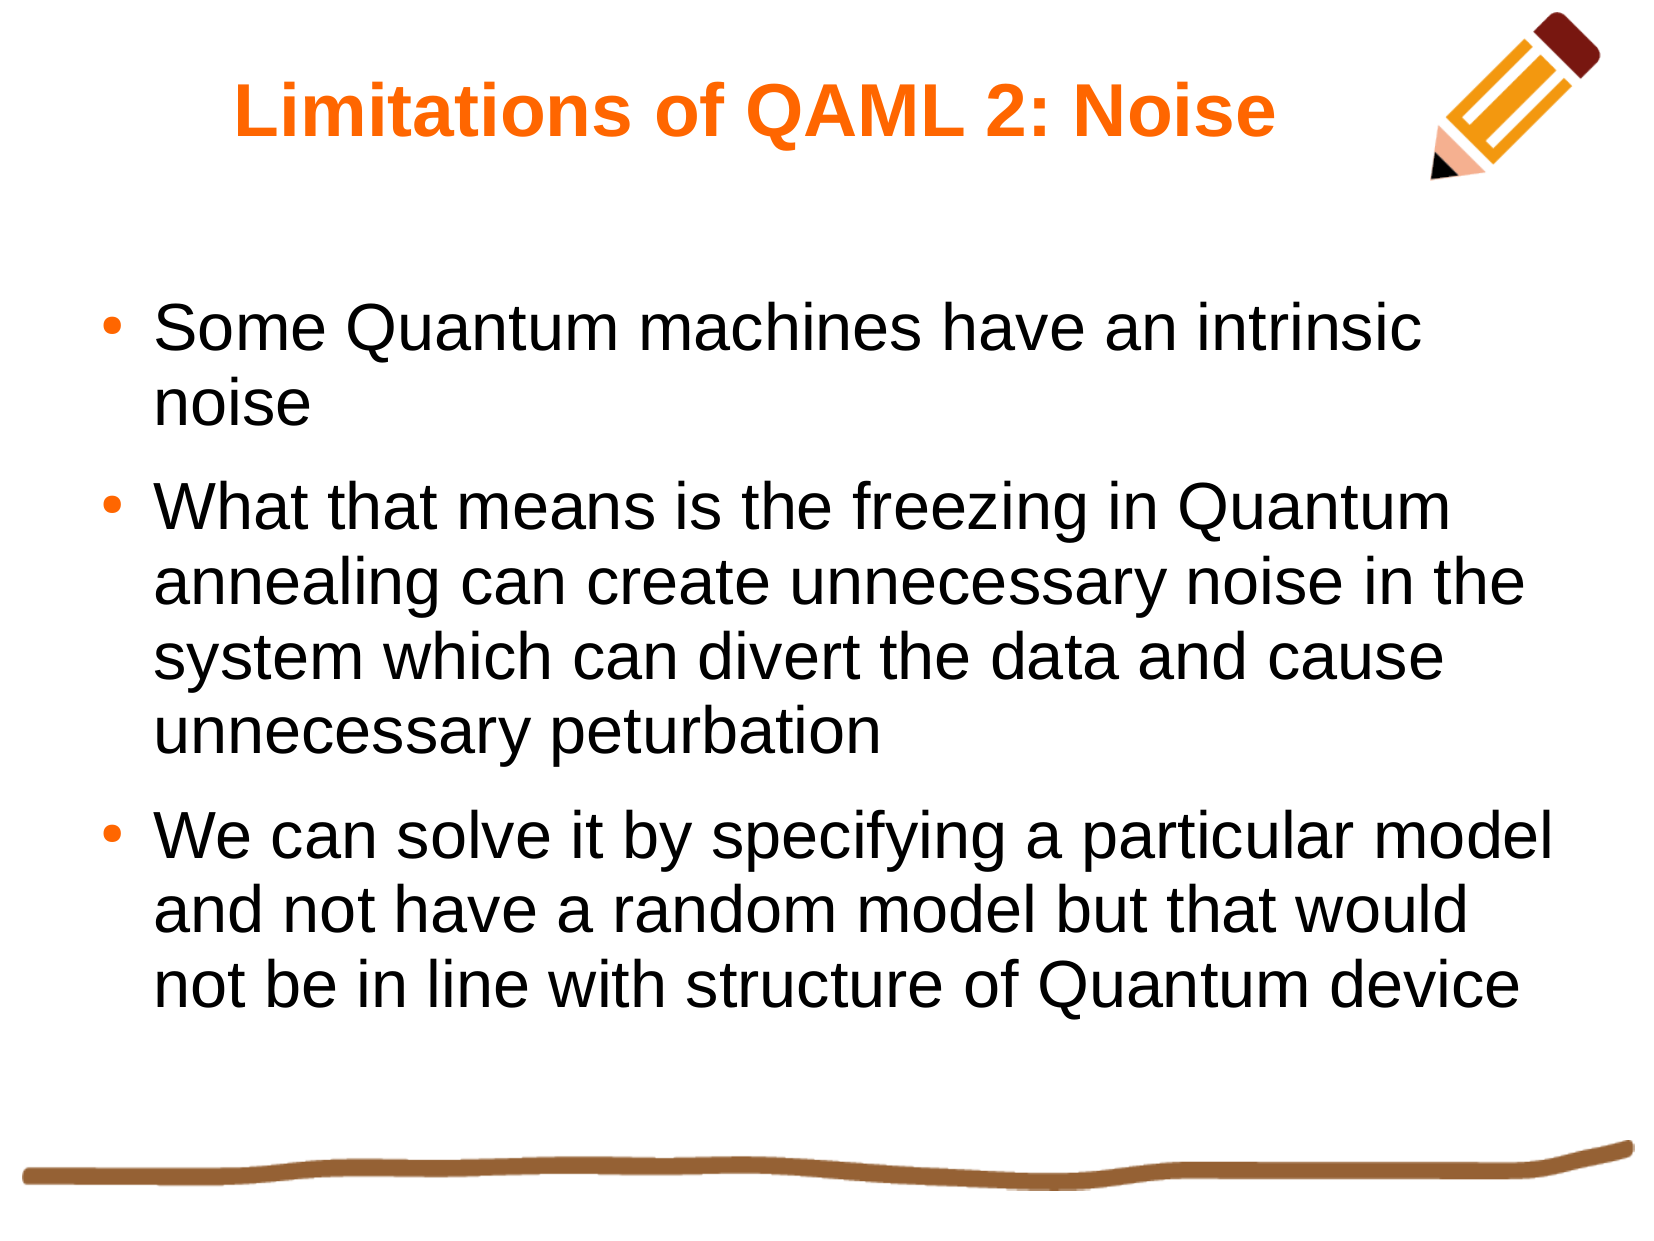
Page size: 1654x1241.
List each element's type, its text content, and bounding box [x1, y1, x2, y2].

list Some Quantum machines have an intrinsic noise What that means is the freezing in Quantum annealing can create unnecessary noise in the system which can divert the data and cause unnecessary peturbation We can solve it by specifying a particular model and not have a random model but that would not be in line with structure of Quantum device [82, 290, 1571, 1122]
picture [22, 1140, 1635, 1191]
title Limitations of QAML 2: Noise [82, 49, 1430, 172]
picture [1430, 12, 1601, 181]
